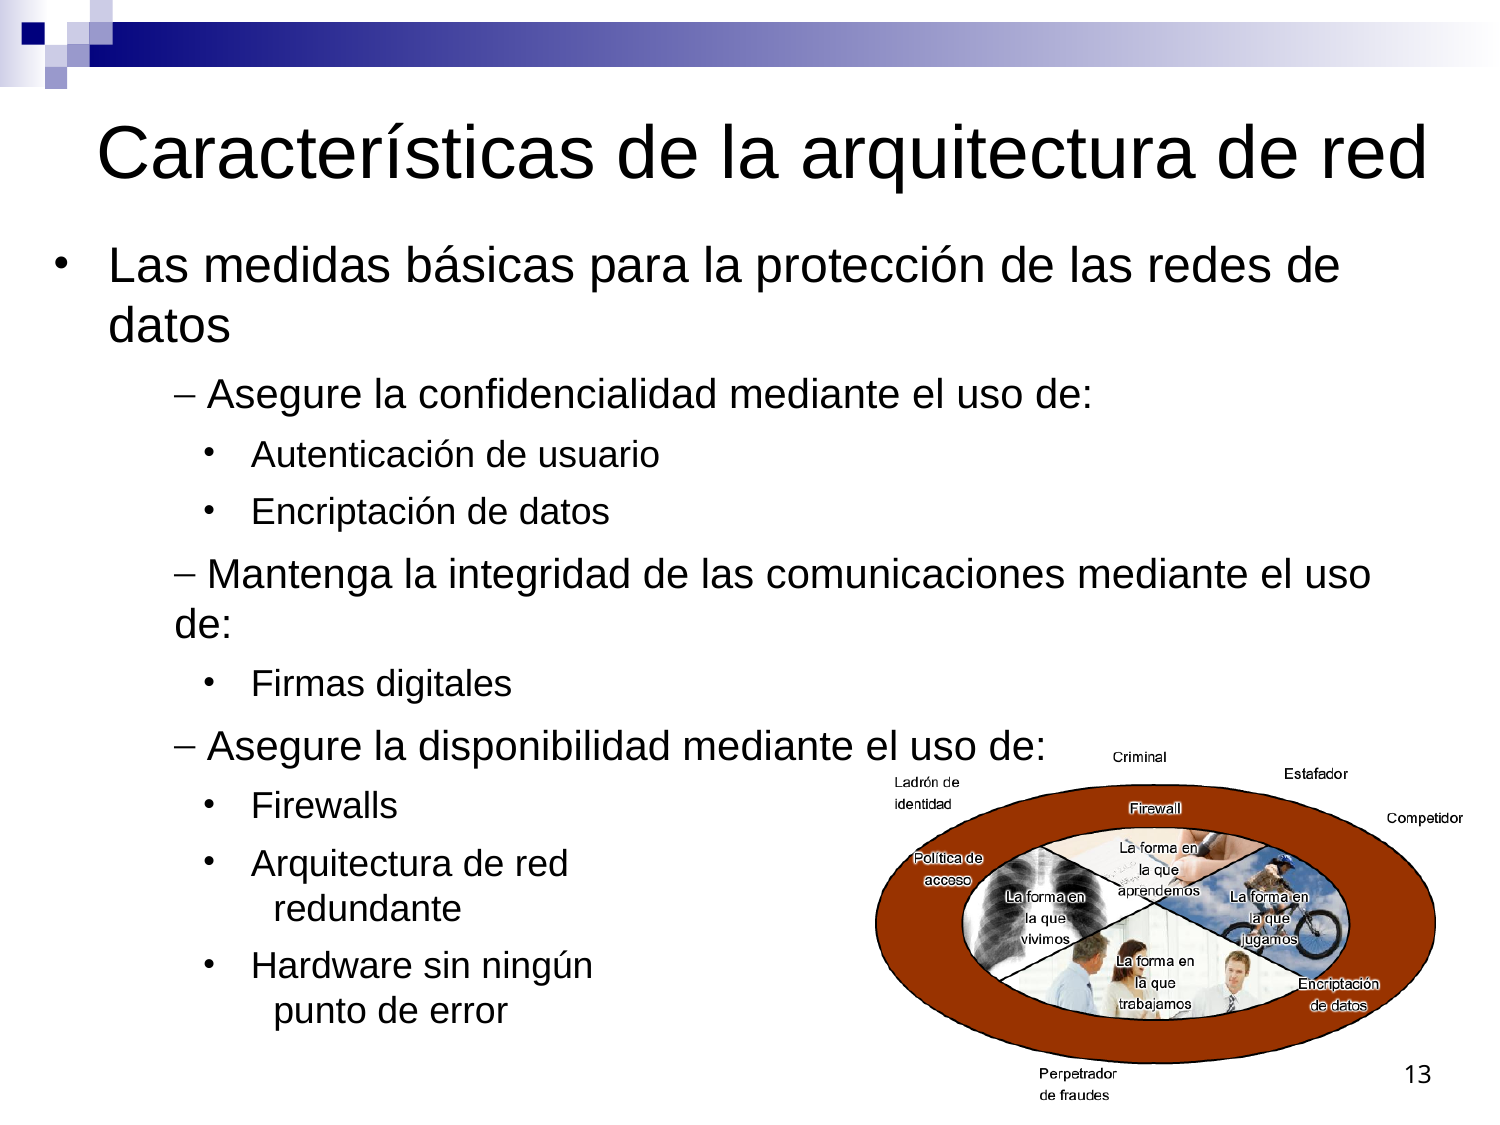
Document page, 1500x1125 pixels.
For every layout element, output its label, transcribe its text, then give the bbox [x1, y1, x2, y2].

text_box Las medidas básicas para la protección de las redes de datos Asegure la confidencialidad mediante el uso de: Autenticación de usuario Encriptación de datos Mantenga la integridad de las comunicaciones mediante el uso de: Firmas digitales Asegure la disponibilidad mediante el uso de: Firewalls Arquitectura de red redundante Hardware sin ningún punto de error [38, 224, 1439, 1058]
picture [868, 746, 1469, 1106]
text_box <número> [1074, 1025, 1447, 1101]
text_box Características de la arquitectura de red [81, 31, 1500, 267]
